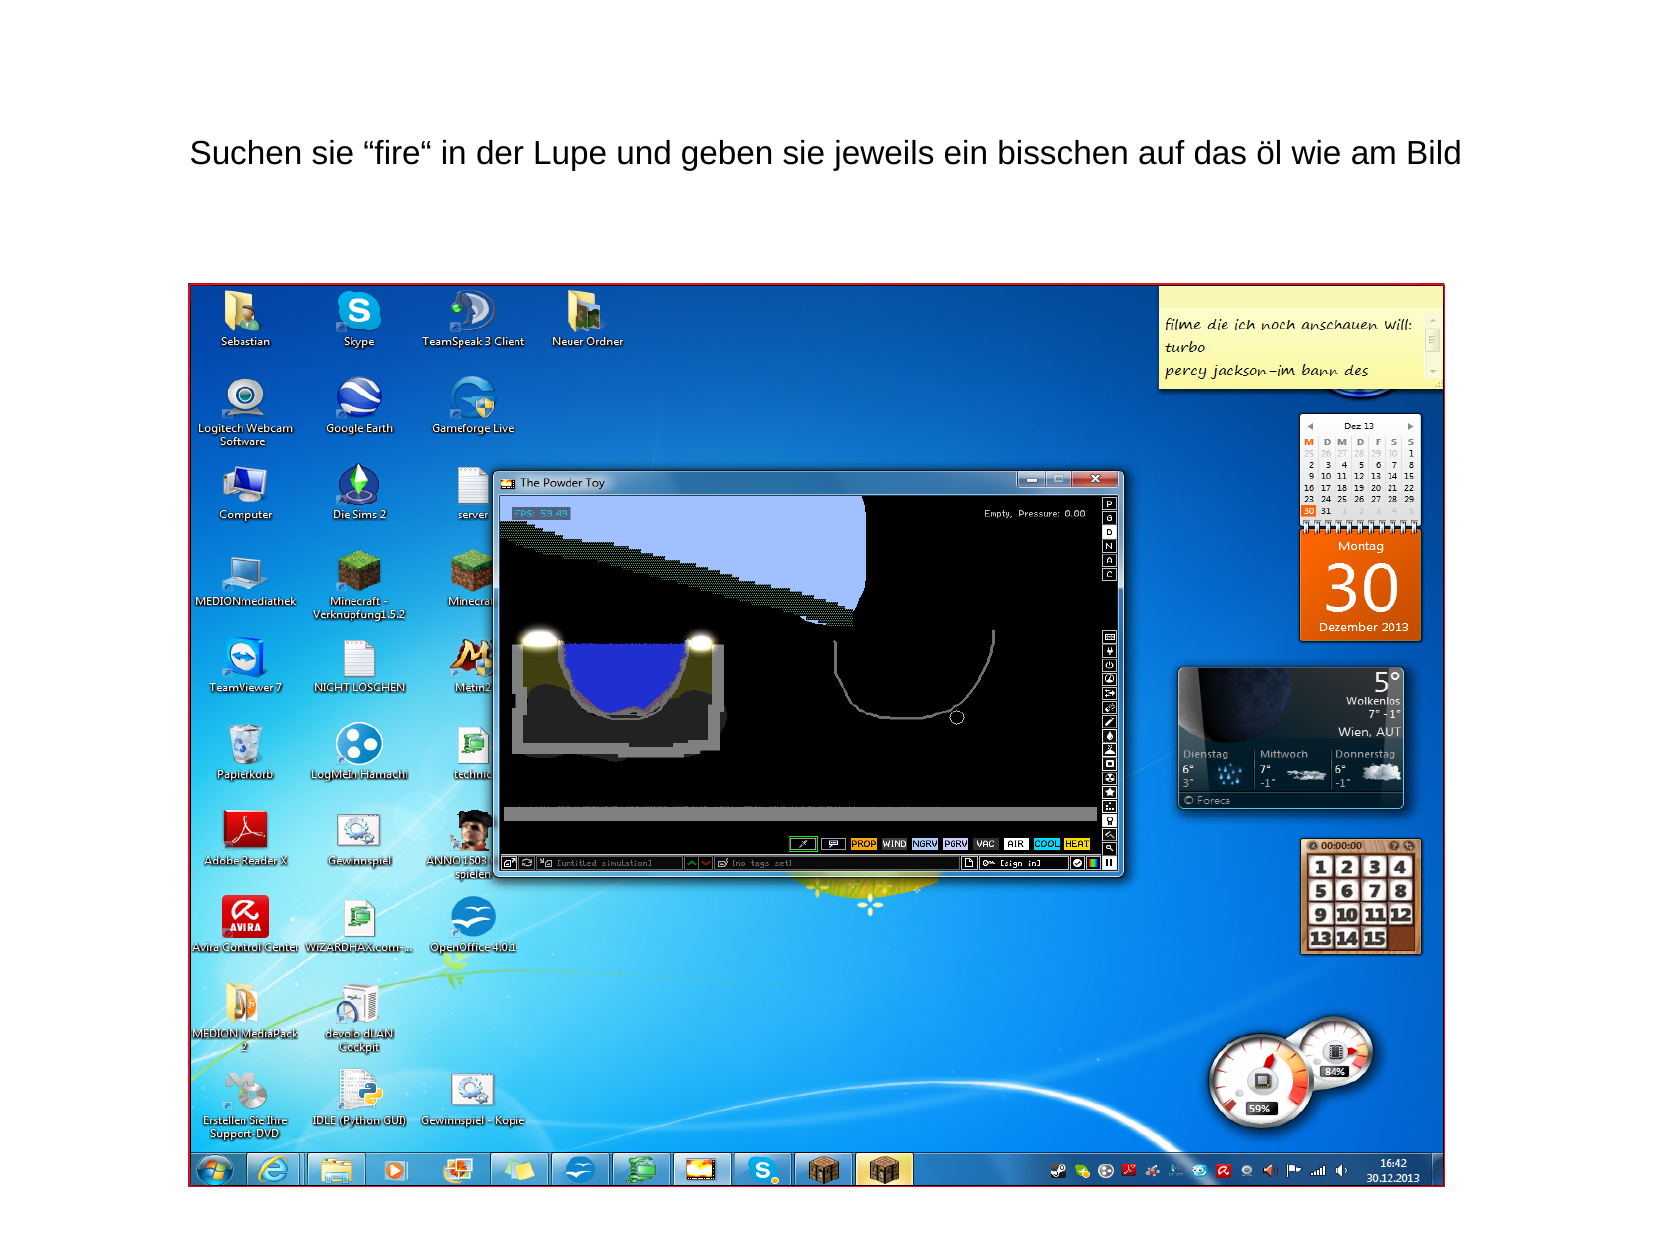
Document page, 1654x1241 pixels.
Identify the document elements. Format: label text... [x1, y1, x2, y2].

title Suchen sie “fire“ in der Lupe und geben sie jeweils ein bisschen auf das öl wie am Bild [82, 49, 1571, 257]
picture [188, 283, 1445, 1187]
